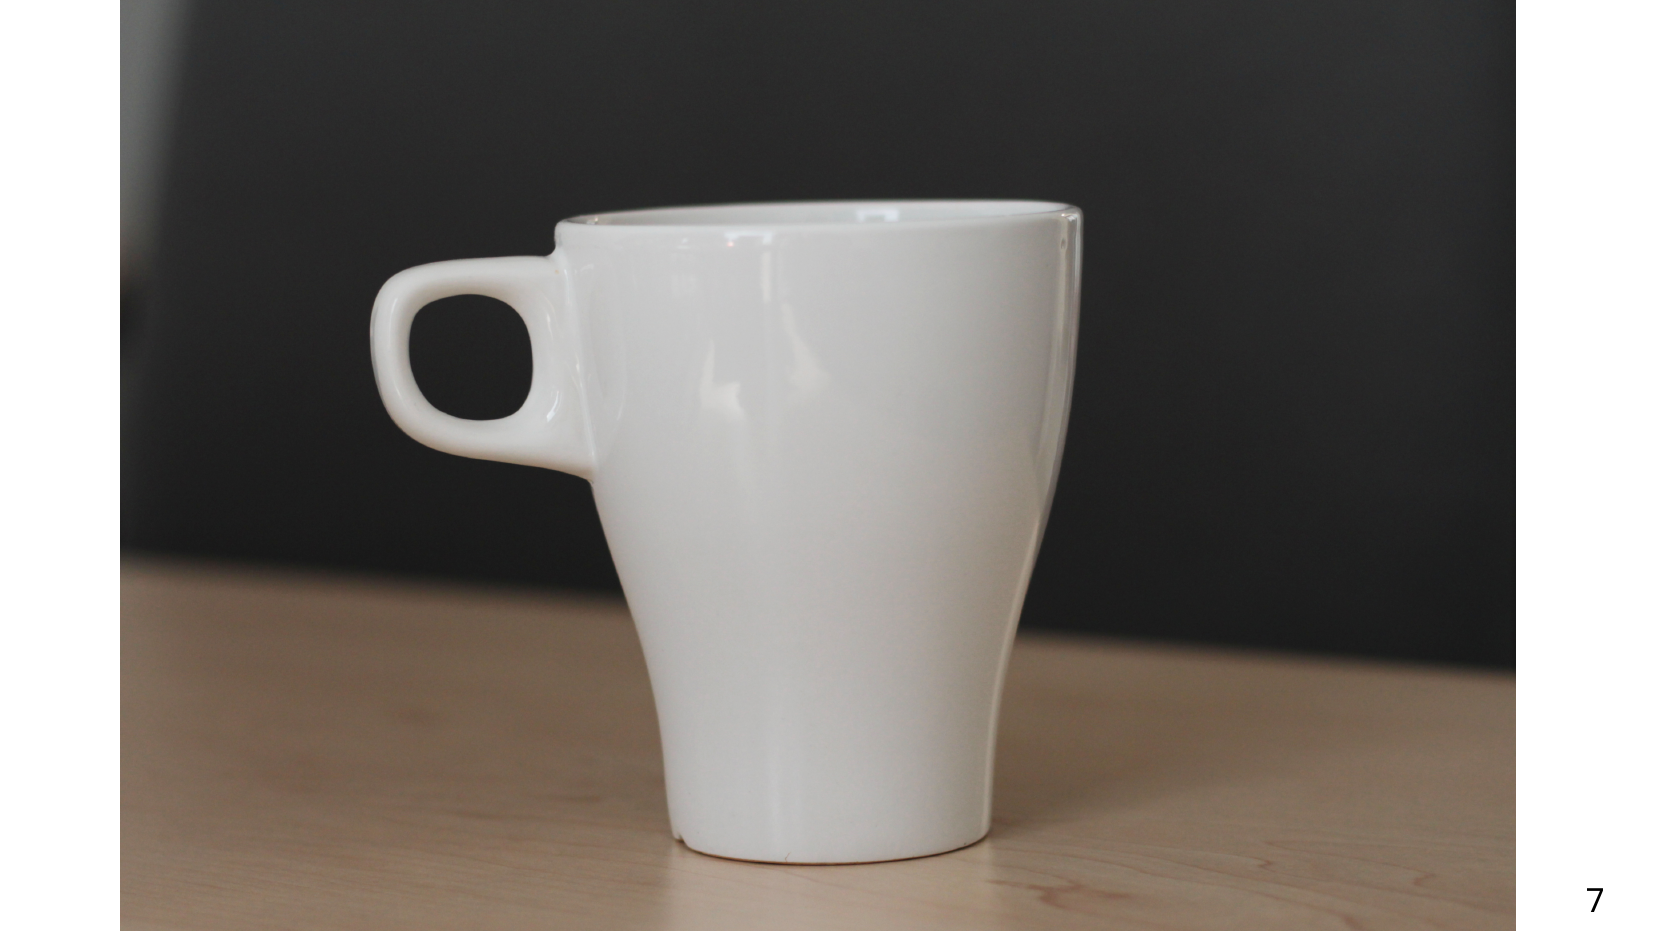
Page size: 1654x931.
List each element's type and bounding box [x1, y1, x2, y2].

picture [120, 0, 1516, 931]
